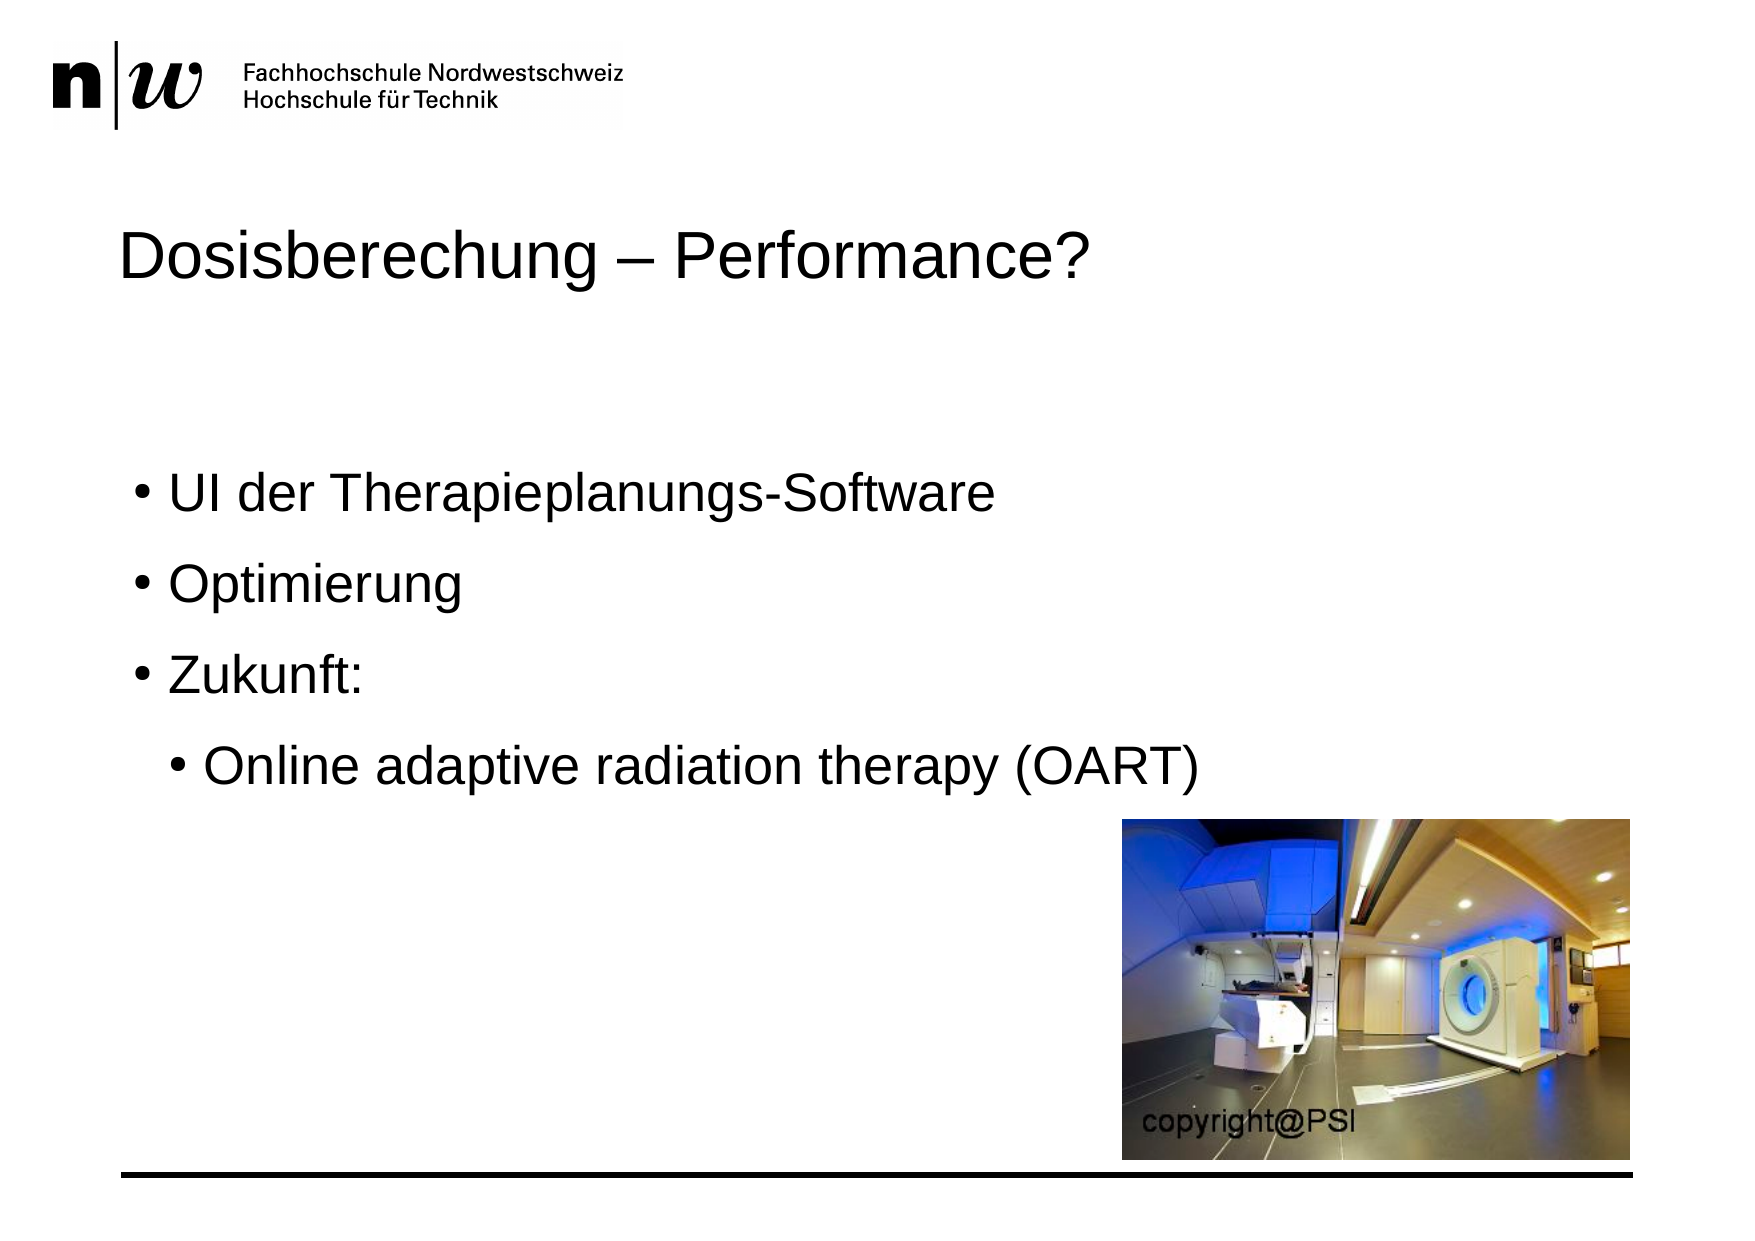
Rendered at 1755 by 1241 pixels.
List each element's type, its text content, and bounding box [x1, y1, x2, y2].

text_box UI der Therapieplanungs-Software Optimierung Zukunft: Online adaptive radiation therapy (OART) [118, 425, 1630, 1146]
picture [53, 41, 623, 130]
picture [1122, 819, 1630, 1160]
text_box Dosisberechung – Performance? [118, 212, 1606, 296]
